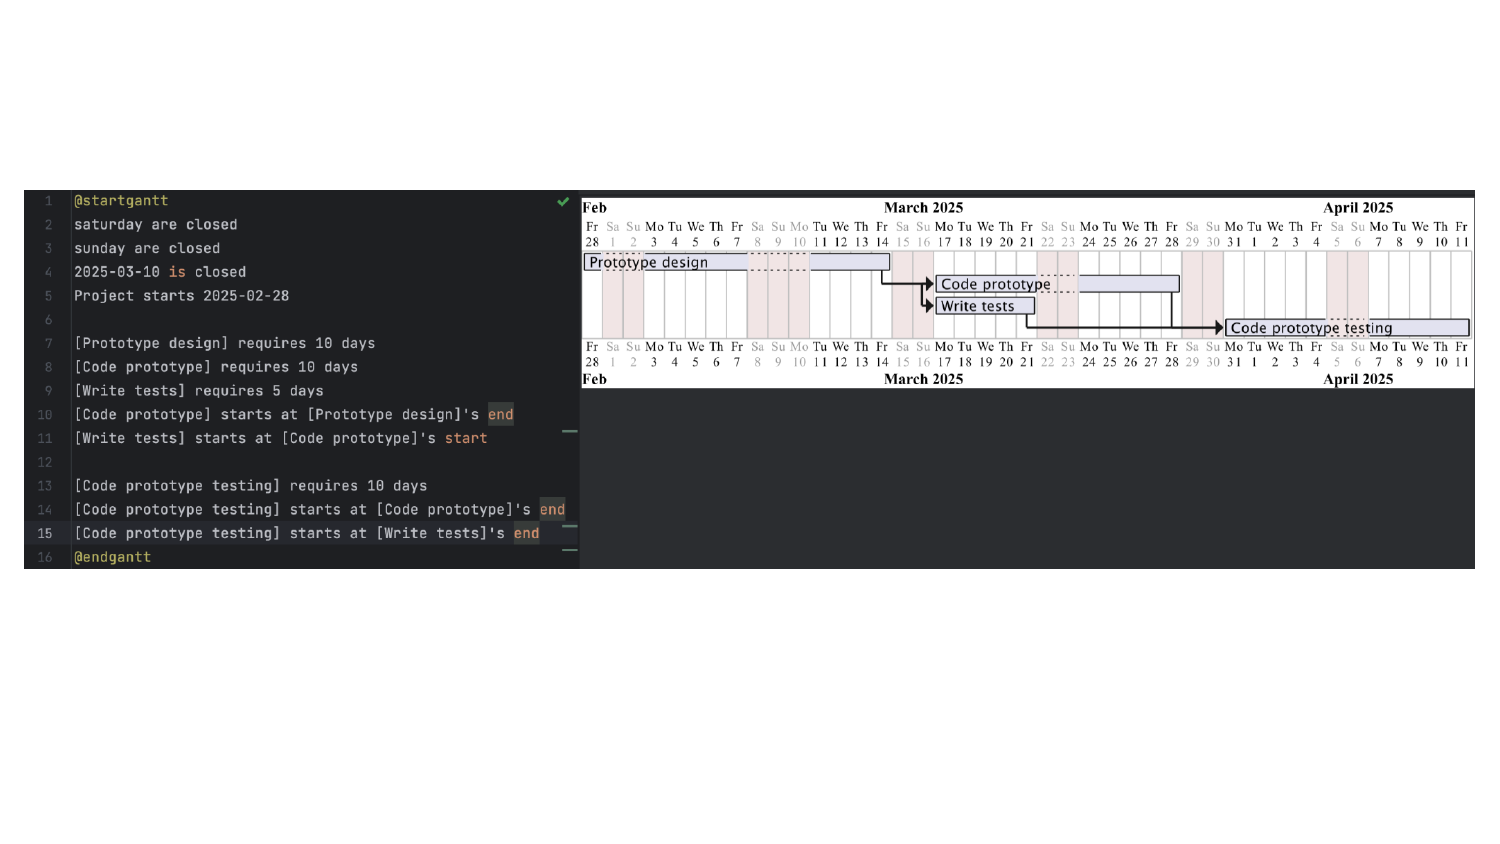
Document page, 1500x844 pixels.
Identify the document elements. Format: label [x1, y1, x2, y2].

picture [24, 190, 1475, 570]
